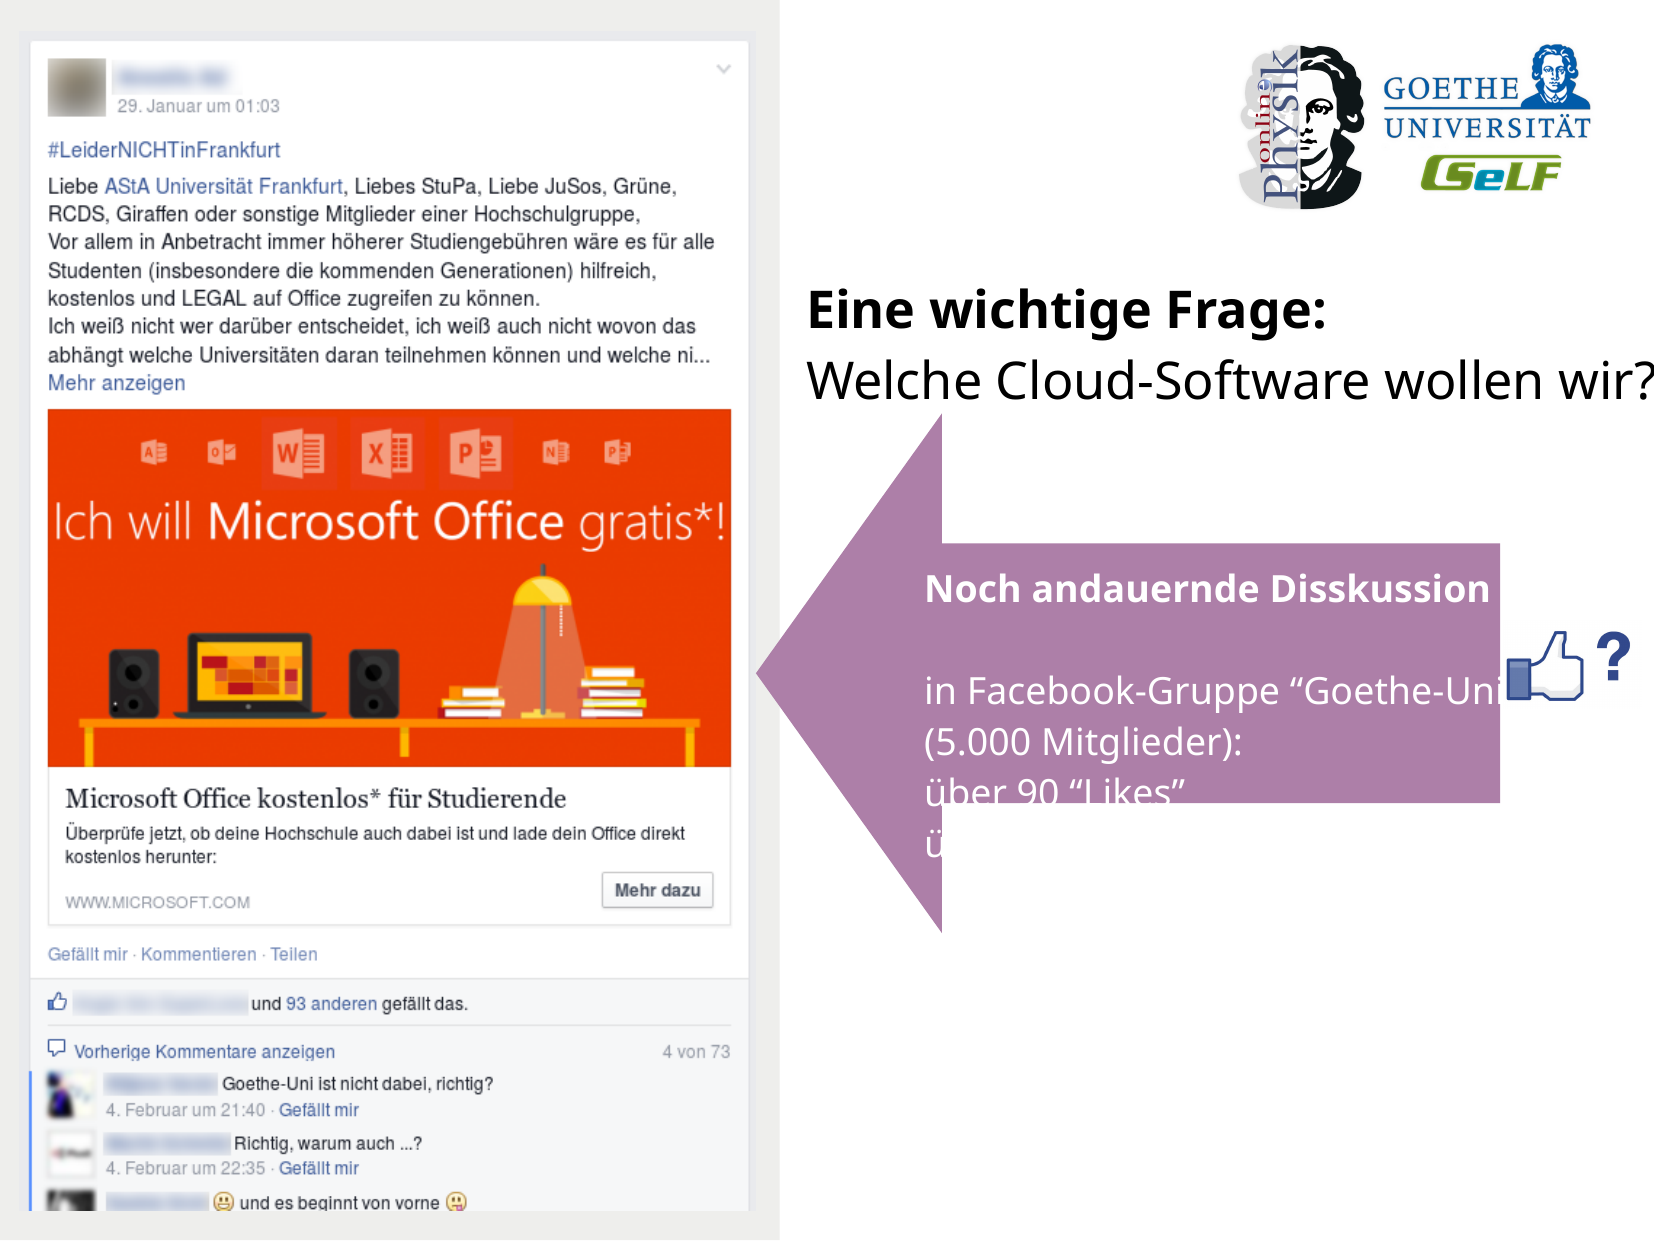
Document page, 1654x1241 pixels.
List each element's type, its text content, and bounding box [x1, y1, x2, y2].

text_box [1108, 797, 1115, 804]
picture [1503, 620, 1642, 709]
text_box [976, 797, 994, 804]
picture [1379, 39, 1595, 194]
text_box Noch andauernde Disskussion in Facebook-Gruppe “Goethe-Uni” (5.000 Mitglieder): über 90 “Likes” über 130 Kommentare [909, 555, 1501, 797]
text_box [997, 797, 1031, 804]
text_box [930, 797, 941, 804]
text_box Eine wichtige Frage: Welche Cloud-Software wollen wir? [791, 265, 1620, 385]
text_box [944, 797, 950, 804]
text_box [1138, 797, 1166, 804]
text_box [1125, 797, 1136, 804]
text_box [1118, 797, 1126, 804]
text_box [954, 797, 964, 804]
picture [1235, 41, 1368, 213]
text_box [1168, 797, 1501, 804]
text_box [1043, 797, 1054, 804]
text_box [1089, 797, 1105, 804]
text_box [1055, 797, 1086, 804]
text_box [1031, 797, 1042, 804]
text_box [966, 797, 974, 804]
text_box [0, 0, 1501, 1241]
picture [19, 31, 756, 1211]
